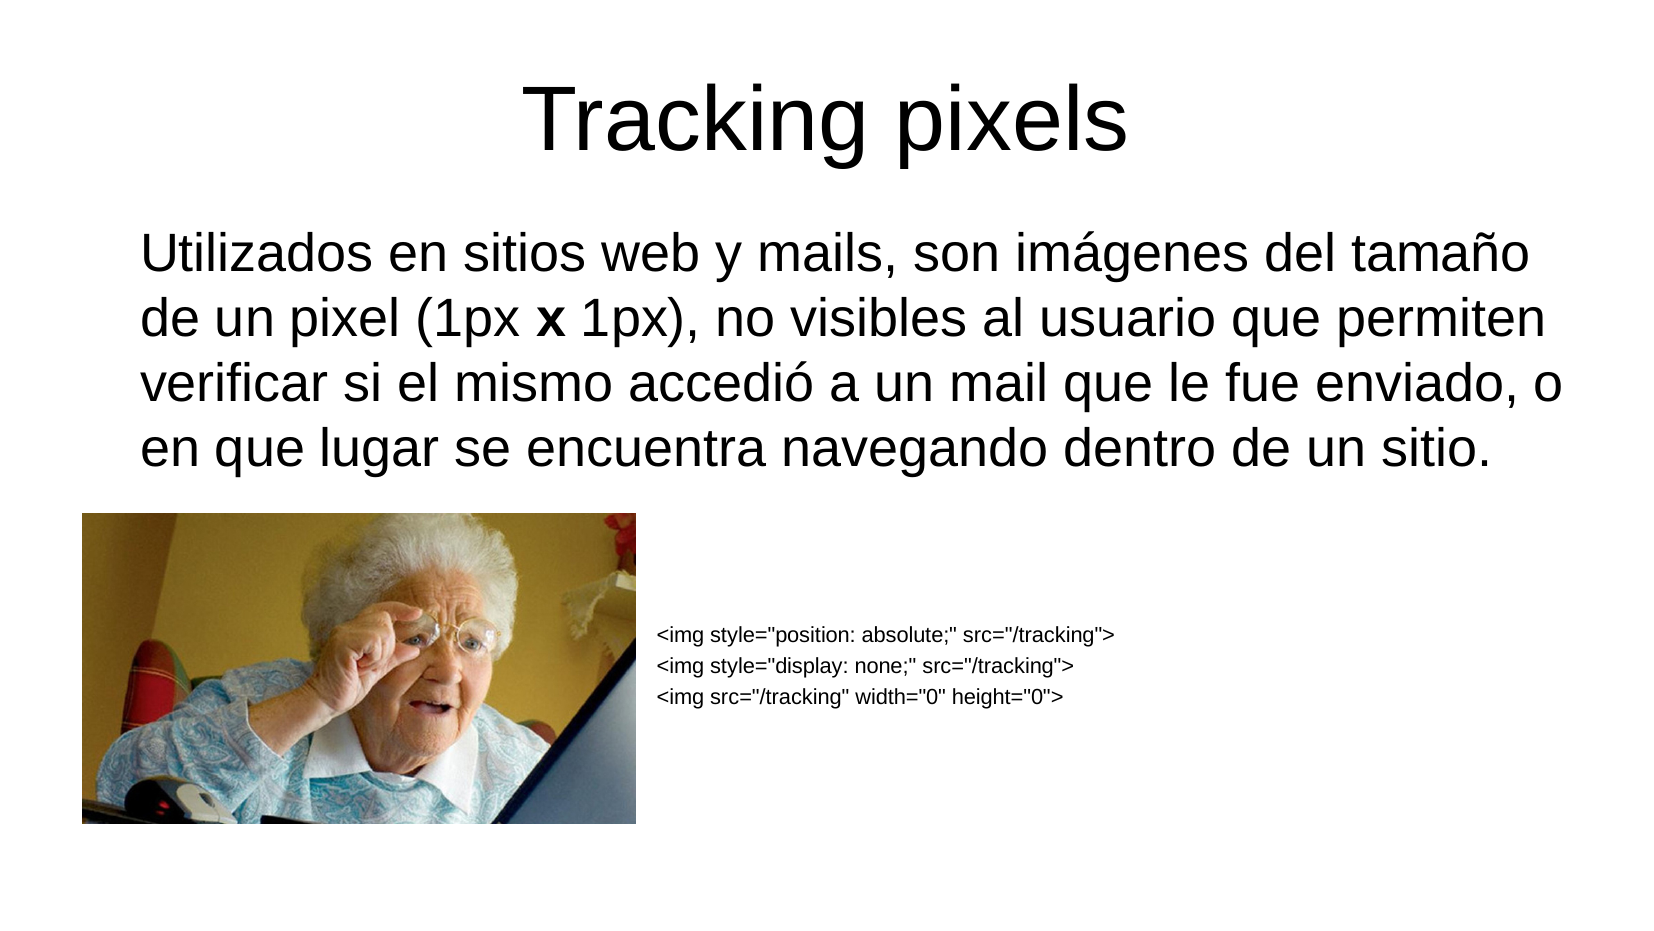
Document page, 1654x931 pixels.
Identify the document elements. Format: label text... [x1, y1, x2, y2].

picture [82, 513, 636, 824]
text_box Utilizados en sitios web y mails, son imágenes del tamaño de un pixel (1px x 1px), no visibles al usuario que permiten verificar si el mismo accedió a un mail que le fue enviado, o en que lugar se encuentra navegando dentro de un sitio. <img style="position: absolute;" src="/tracking"> <img style="display: none;" src="/tracking"> <img src="/tracking" width="0" height="0"> [82, 217, 1569, 756]
text_box Tracking pixels [82, 37, 1569, 191]
